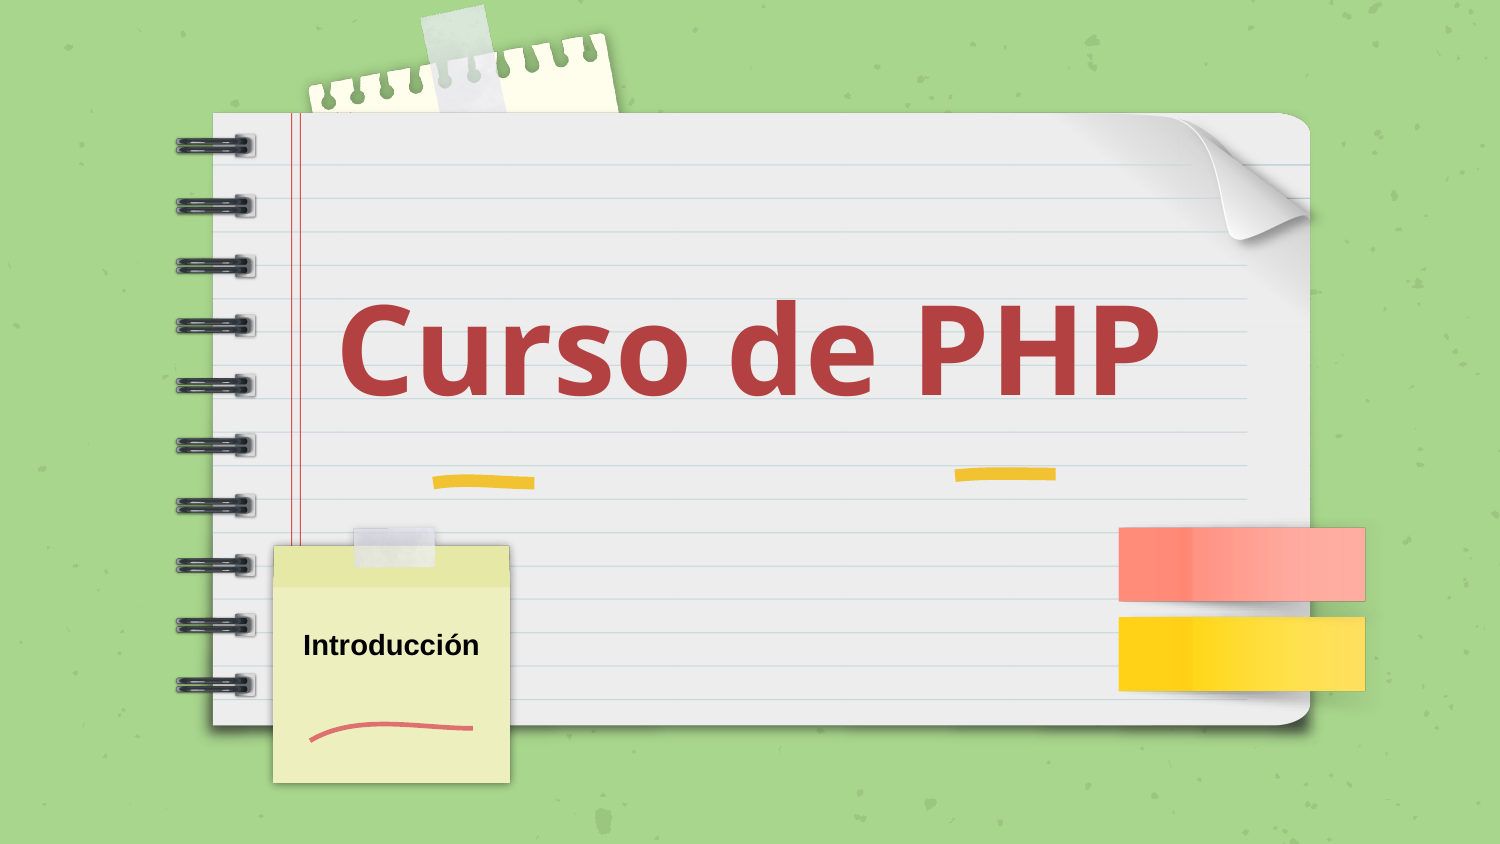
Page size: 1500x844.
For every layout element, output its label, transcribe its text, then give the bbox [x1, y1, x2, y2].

picture [171, 85, 1407, 795]
title Curso de PHP [251, 283, 1249, 555]
subtitle Introducción [274, 618, 509, 749]
